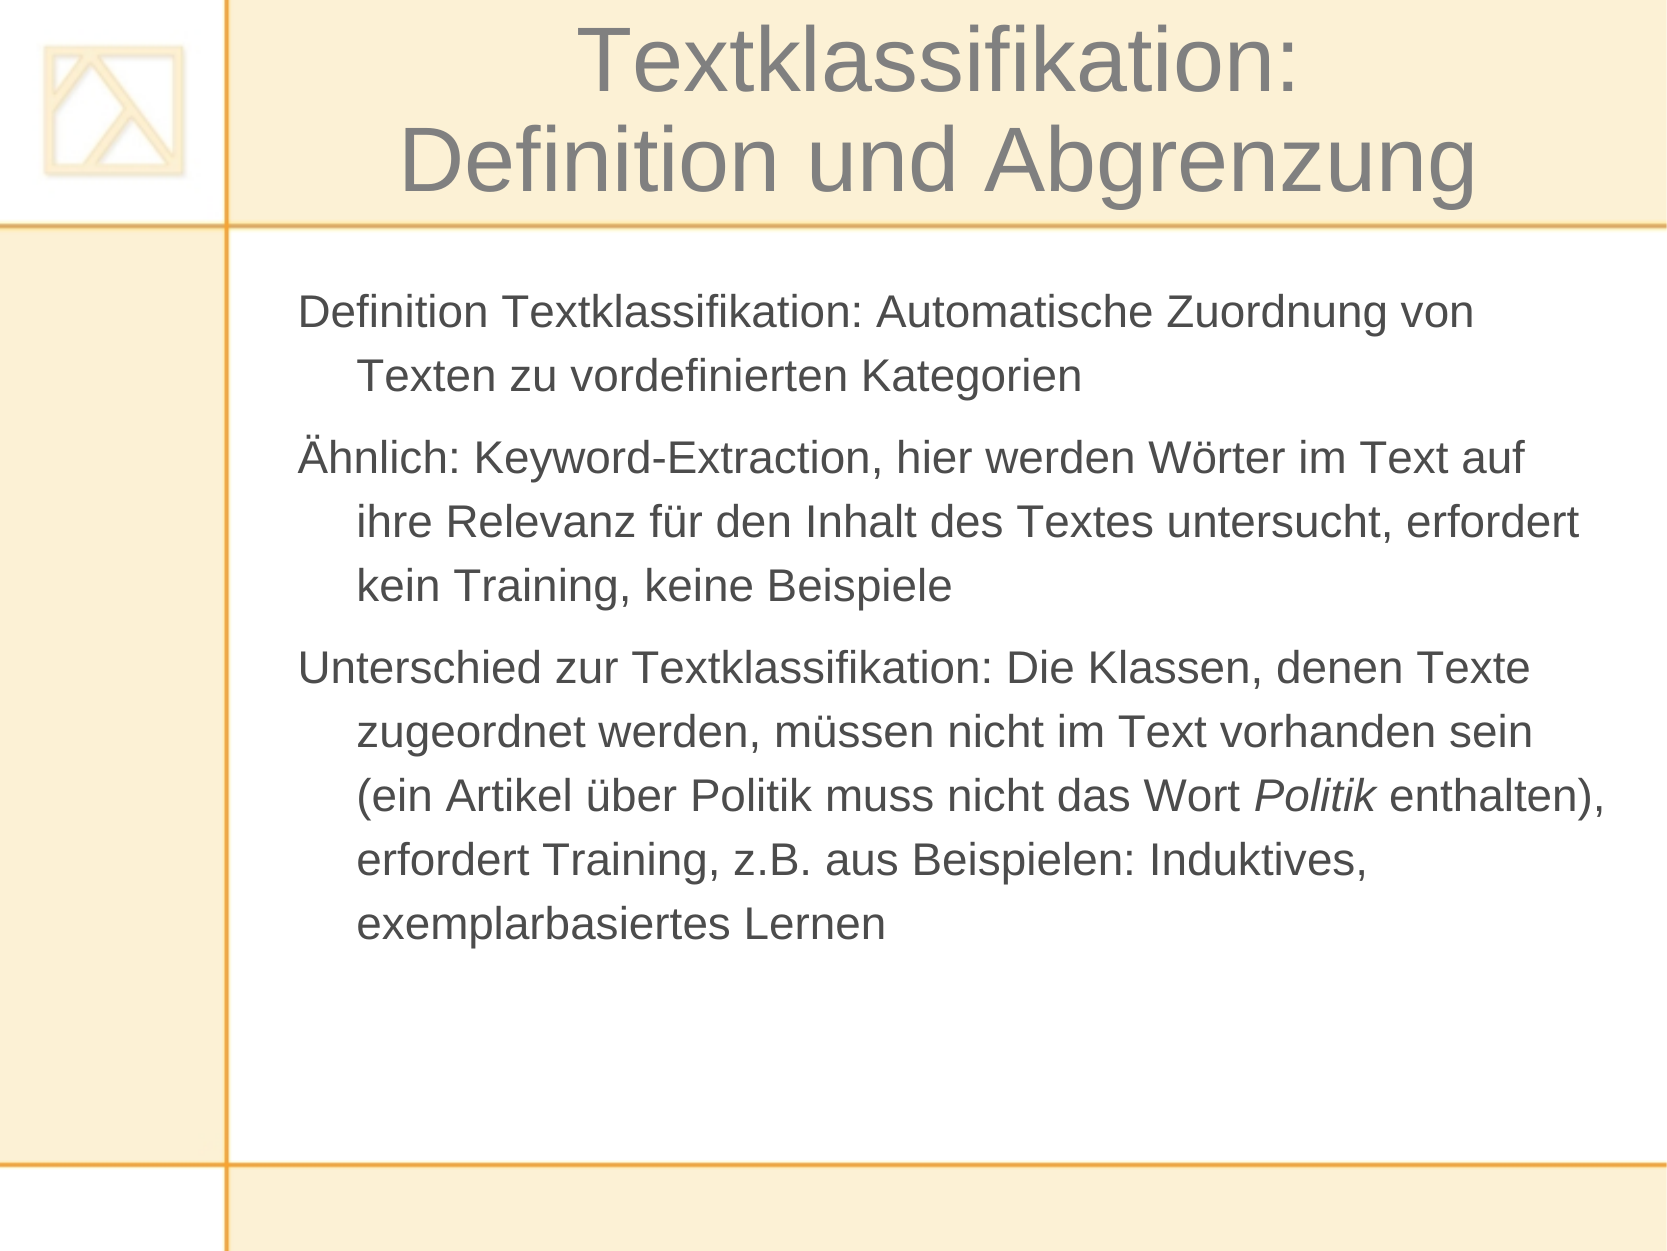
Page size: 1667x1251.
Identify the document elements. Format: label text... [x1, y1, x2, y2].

list Definition Textklassifikation: Automatische Zuordnung von Texten zu vordefinierten Kategorien Ähnlich: Keyword-Extraction, hier werden Wörter im Text auf ihre Relevanz für den Inhalt des Textes untersucht, erfordert kein Training, keine Beispiele Unterschied zur Textklassifikation: Die Klassen, denen Texte zugeordnet werden, müssen nicht im Text vorhanden sein (ein Artikel über Politik muss nicht das Wort Politik enthalten), erfordert Training, z.B. aus Beispielen: Induktives, exemplarbasiertes Lernen [268, 273, 1611, 1099]
picture [0, 0, 1667, 1251]
title Textklassifikation: Definition und Abgrenzung [268, 6, 1611, 216]
